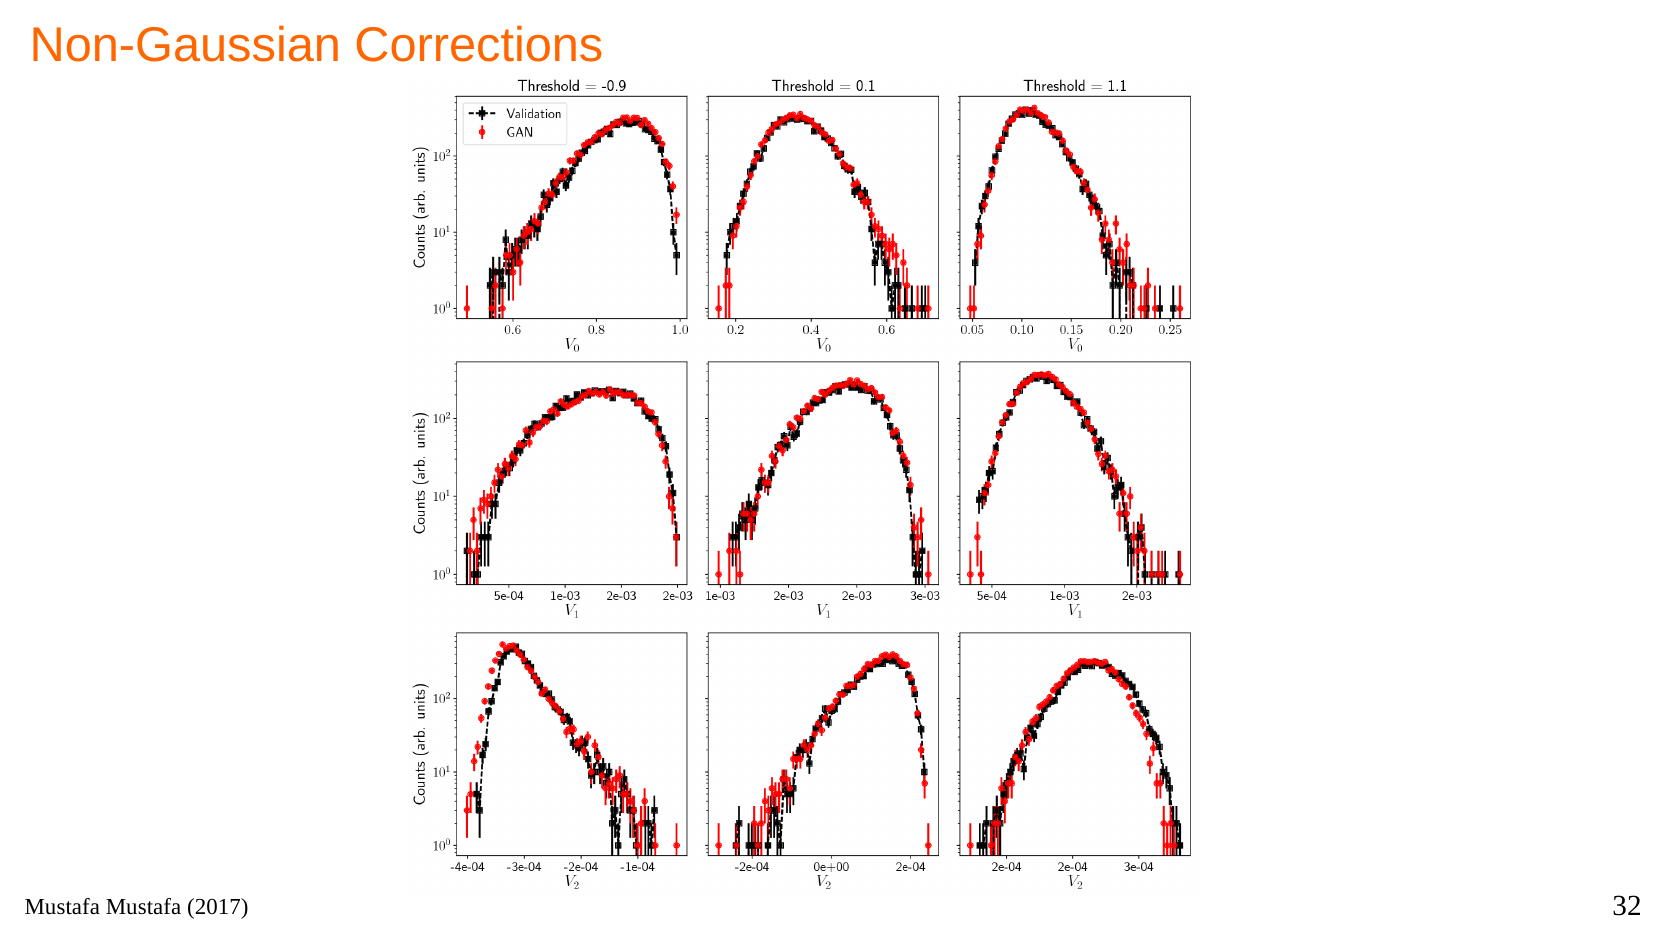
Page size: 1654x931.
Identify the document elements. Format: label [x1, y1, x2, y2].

text_box [29, 9, 1621, 80]
picture [406, 73, 1200, 898]
